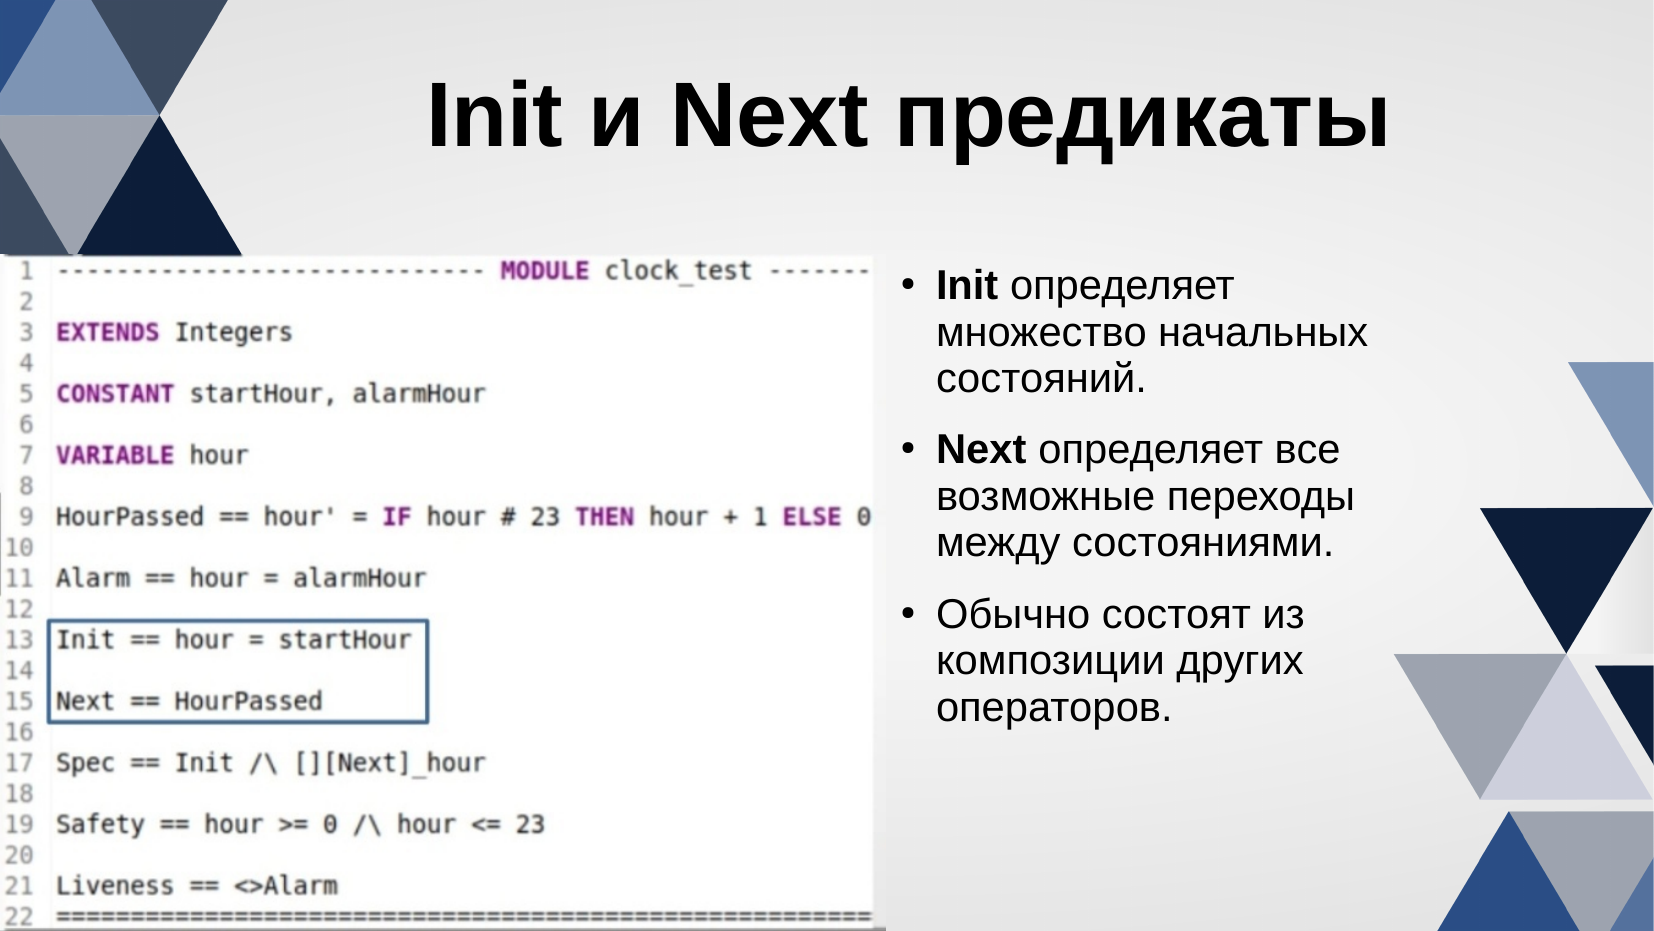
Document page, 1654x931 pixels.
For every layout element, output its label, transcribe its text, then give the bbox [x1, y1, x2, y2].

picture [0, 0, 1654, 931]
title Init и Next предикаты [165, 37, 1654, 193]
text_box Init определяет множество начальных состояний. Next определяет все возможные переходы между состояниями. Обычно состоят из композиции других операторов. [886, 254, 1447, 786]
